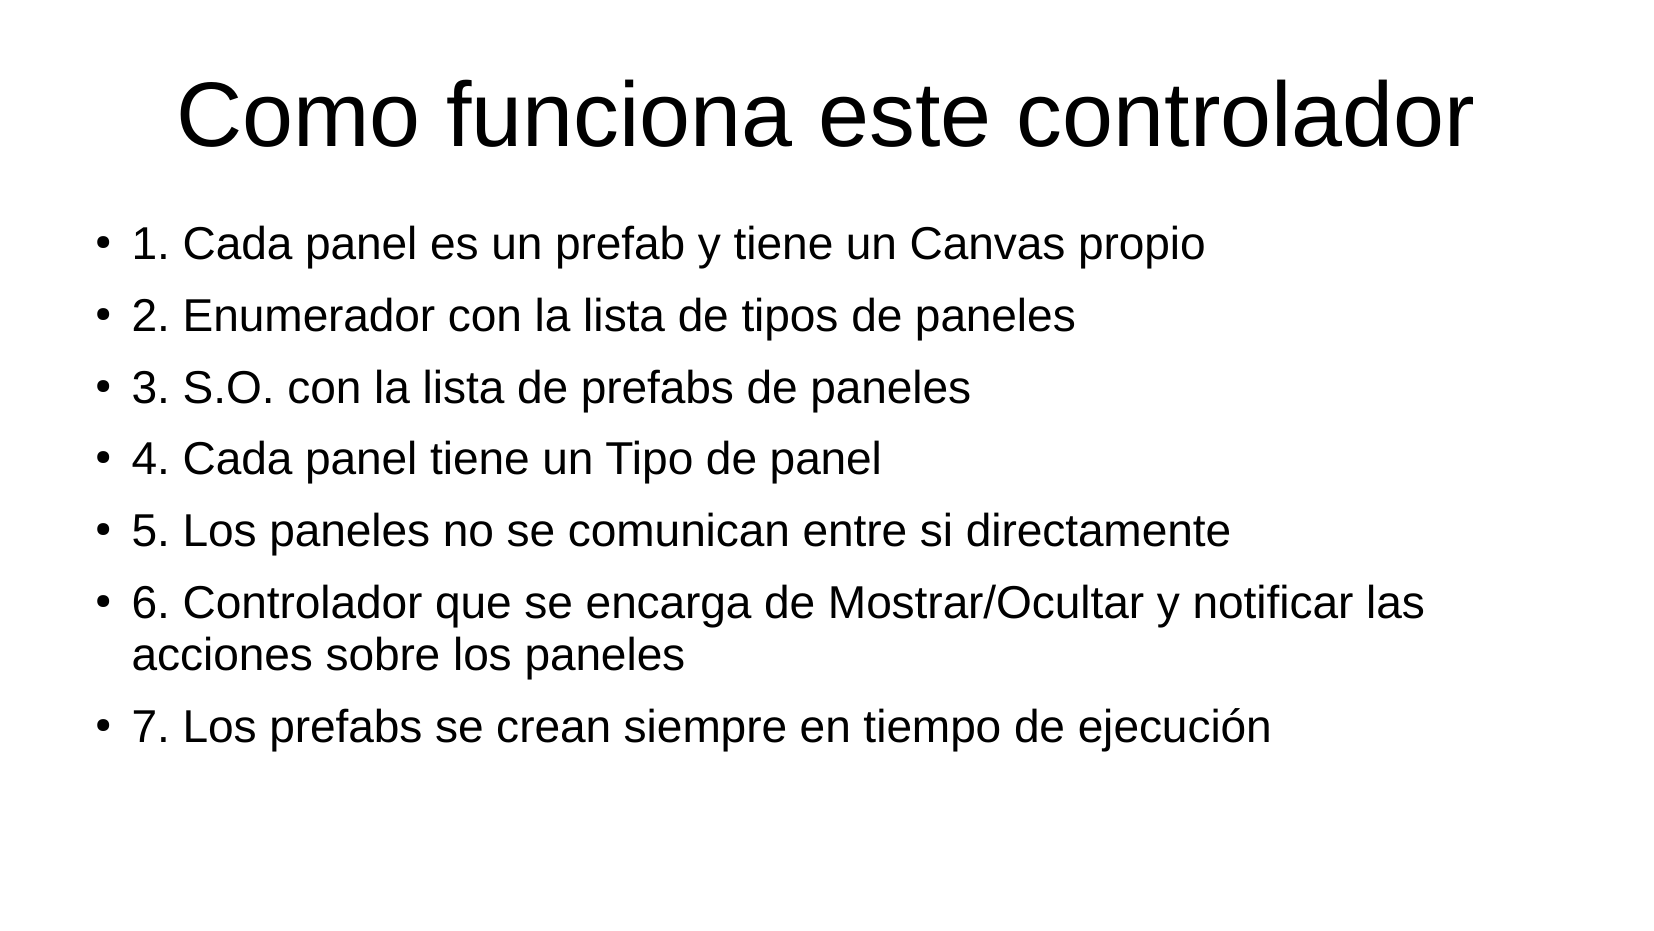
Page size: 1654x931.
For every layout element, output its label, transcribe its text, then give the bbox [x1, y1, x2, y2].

title Como funciona este controlador [82, 37, 1571, 193]
list 1. Cada panel es un prefab y tiene un Canvas propio 2. Enumerador con la lista de tipos de paneles 3. S.O. con la lista de prefabs de paneles 4. Cada panel tiene un Tipo de panel 5. Los paneles no se comunican entre si directamente 6. Controlador que se encarga de Mostrar/Ocultar y notificar las acciones sobre los paneles 7. Los prefabs se crean siempre en tiempo de ejecución [82, 217, 1571, 758]
